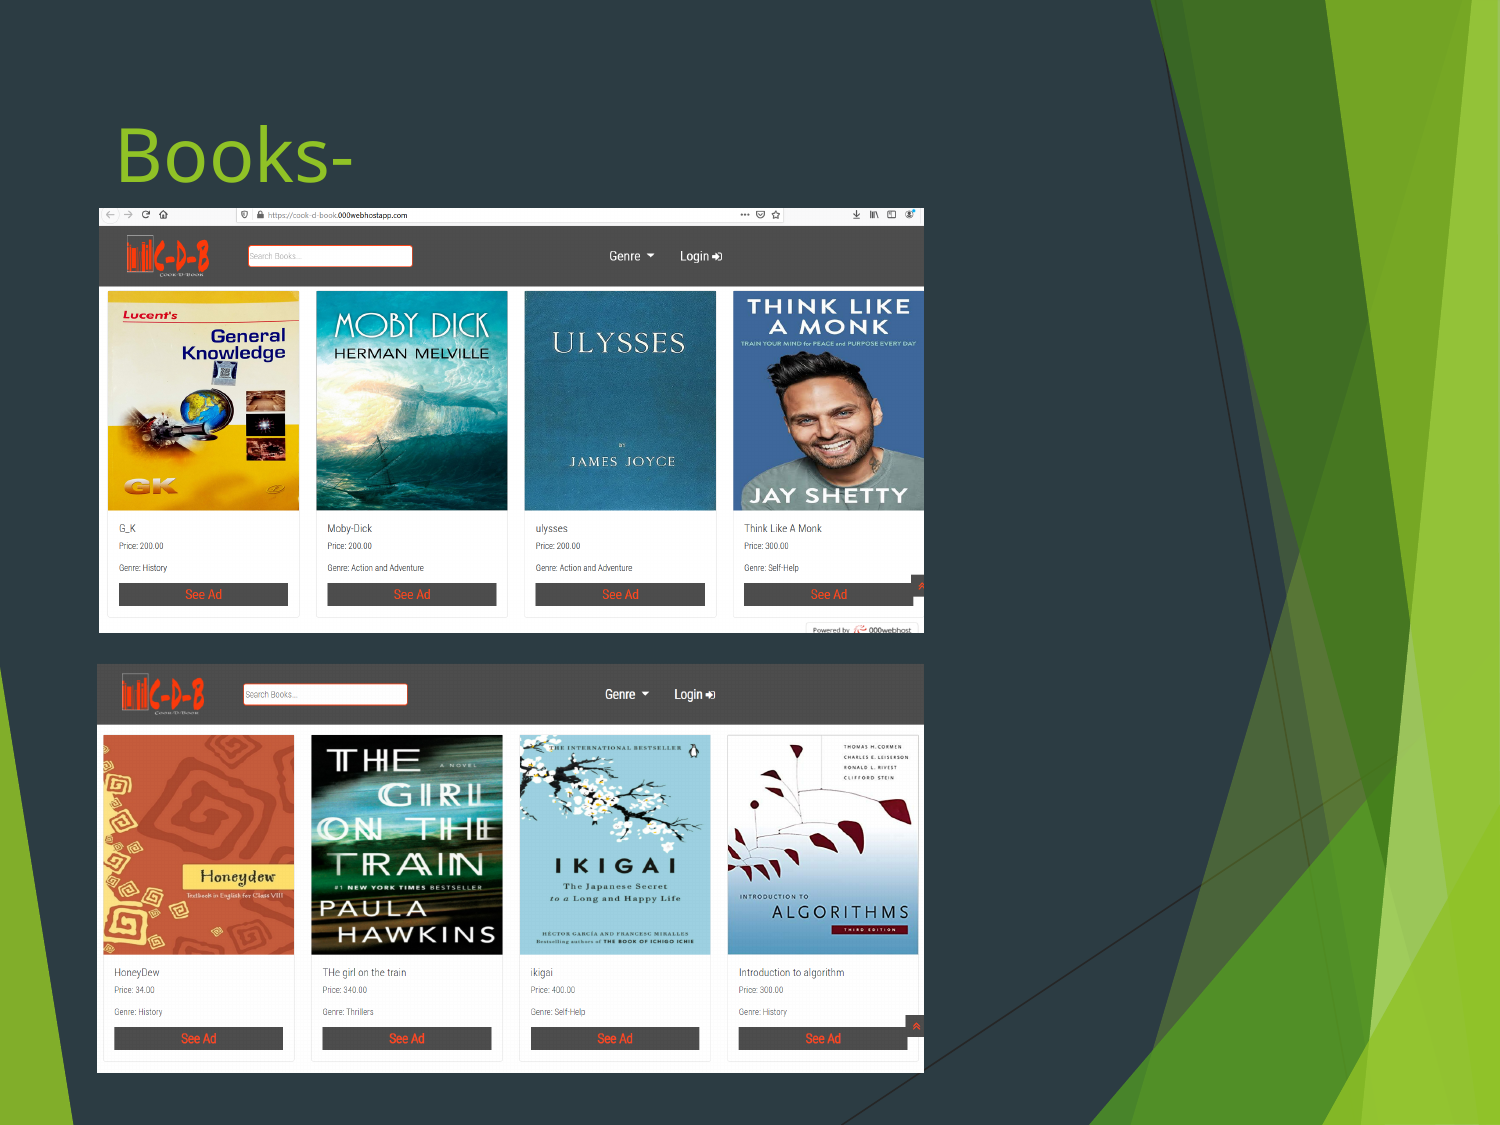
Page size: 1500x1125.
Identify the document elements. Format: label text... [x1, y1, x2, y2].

picture [99, 208, 924, 633]
title Books- [99, 99, 1142, 317]
picture [97, 663, 924, 1073]
